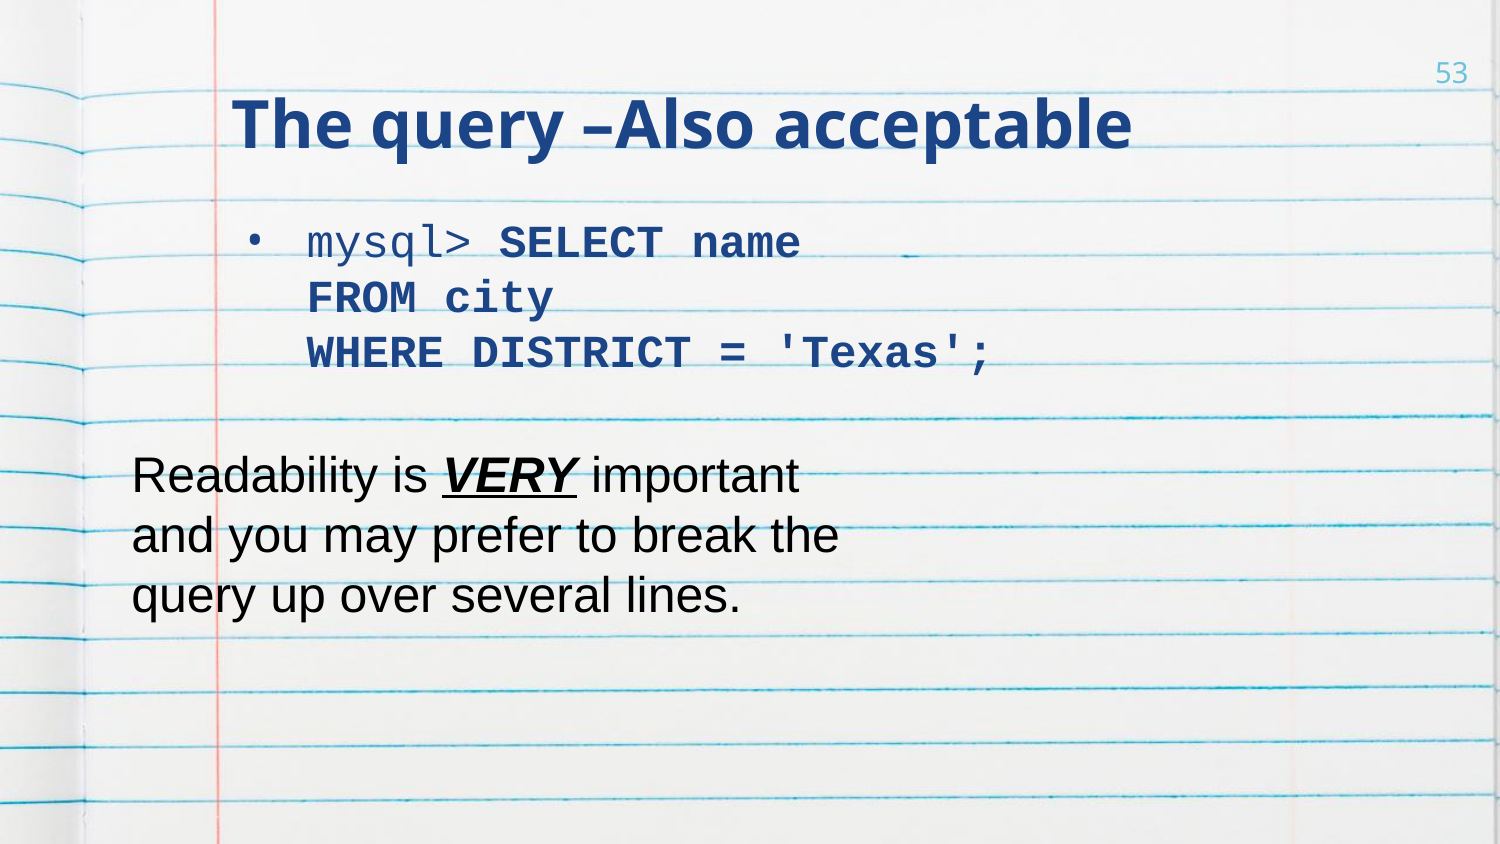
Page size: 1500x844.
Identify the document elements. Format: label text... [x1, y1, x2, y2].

list mysql> SELECT name FROM city WHERE DISTRICT = 'Texas'; [231, 211, 1425, 748]
slide_number <number> [1378, 41, 1469, 107]
text_box Readability is VERY important and you may prefer to break the query up over several lines. [116, 434, 875, 632]
picture [0, 0, 1500, 844]
title The query –Also acceptable [231, 21, 1425, 162]
